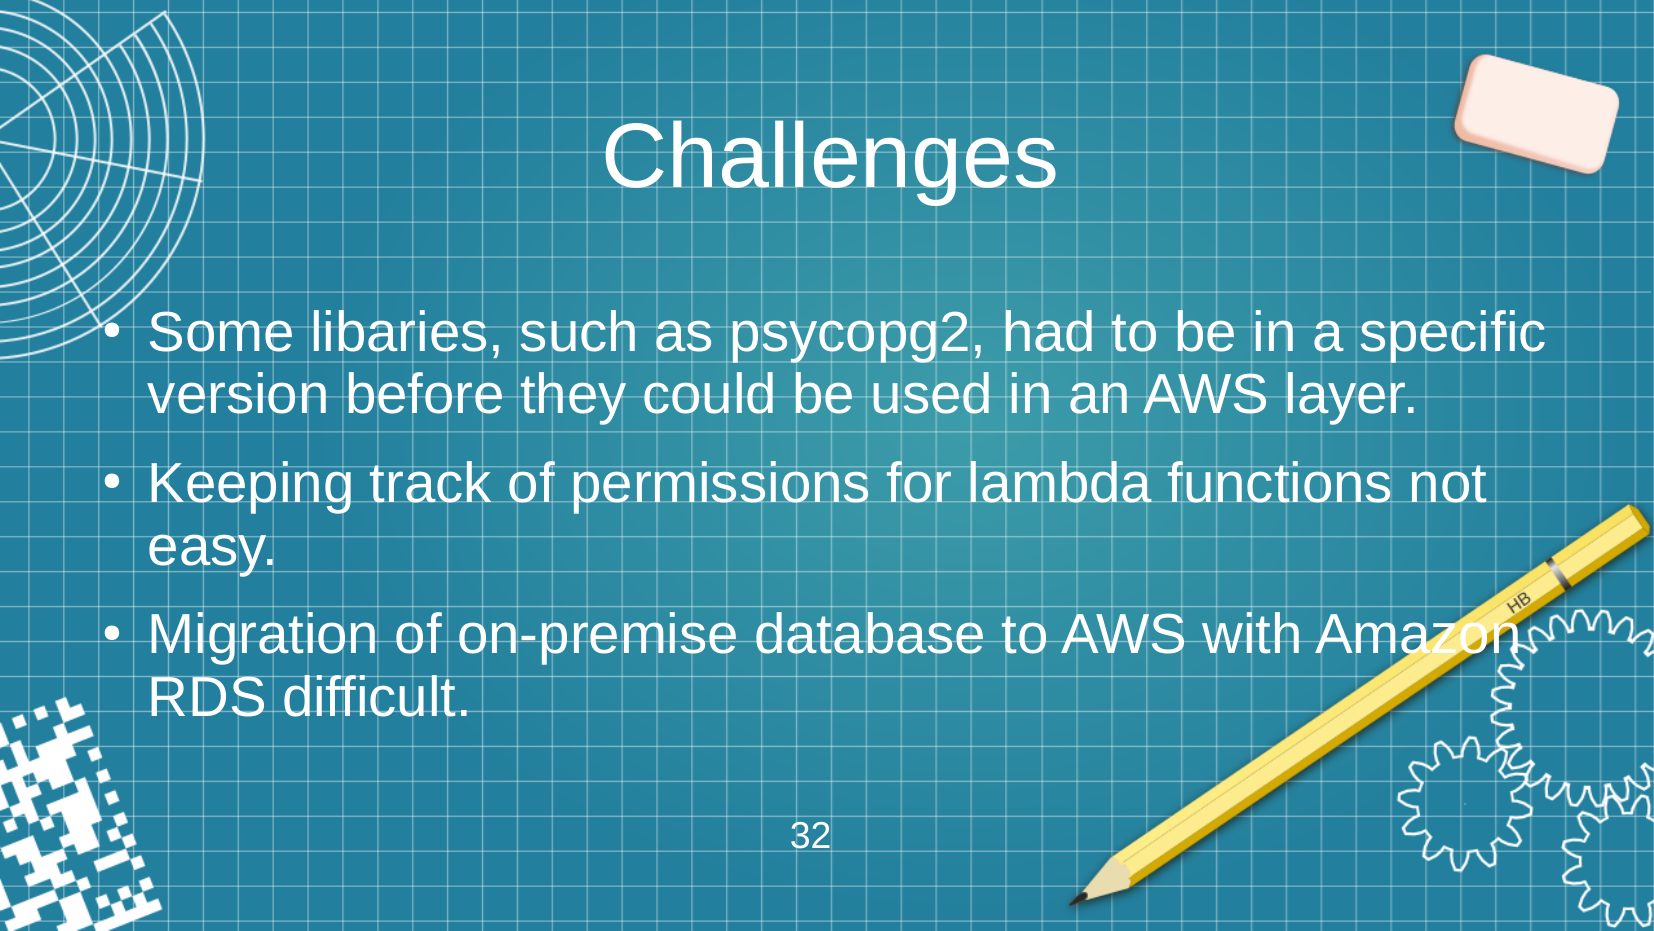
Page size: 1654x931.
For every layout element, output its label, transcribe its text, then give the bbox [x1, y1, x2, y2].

text_box <number> [683, 806, 938, 863]
title Challenges [86, 49, 1576, 263]
list Some libaries, such as psycopg2, had to be in a specific version before they could be used in an AWS layer. Keeping track of permissions for lambda functions not easy. Migration of on-premise database to AWS with Amazon RDS difficult. [86, 300, 1576, 788]
picture [0, 0, 1654, 931]
